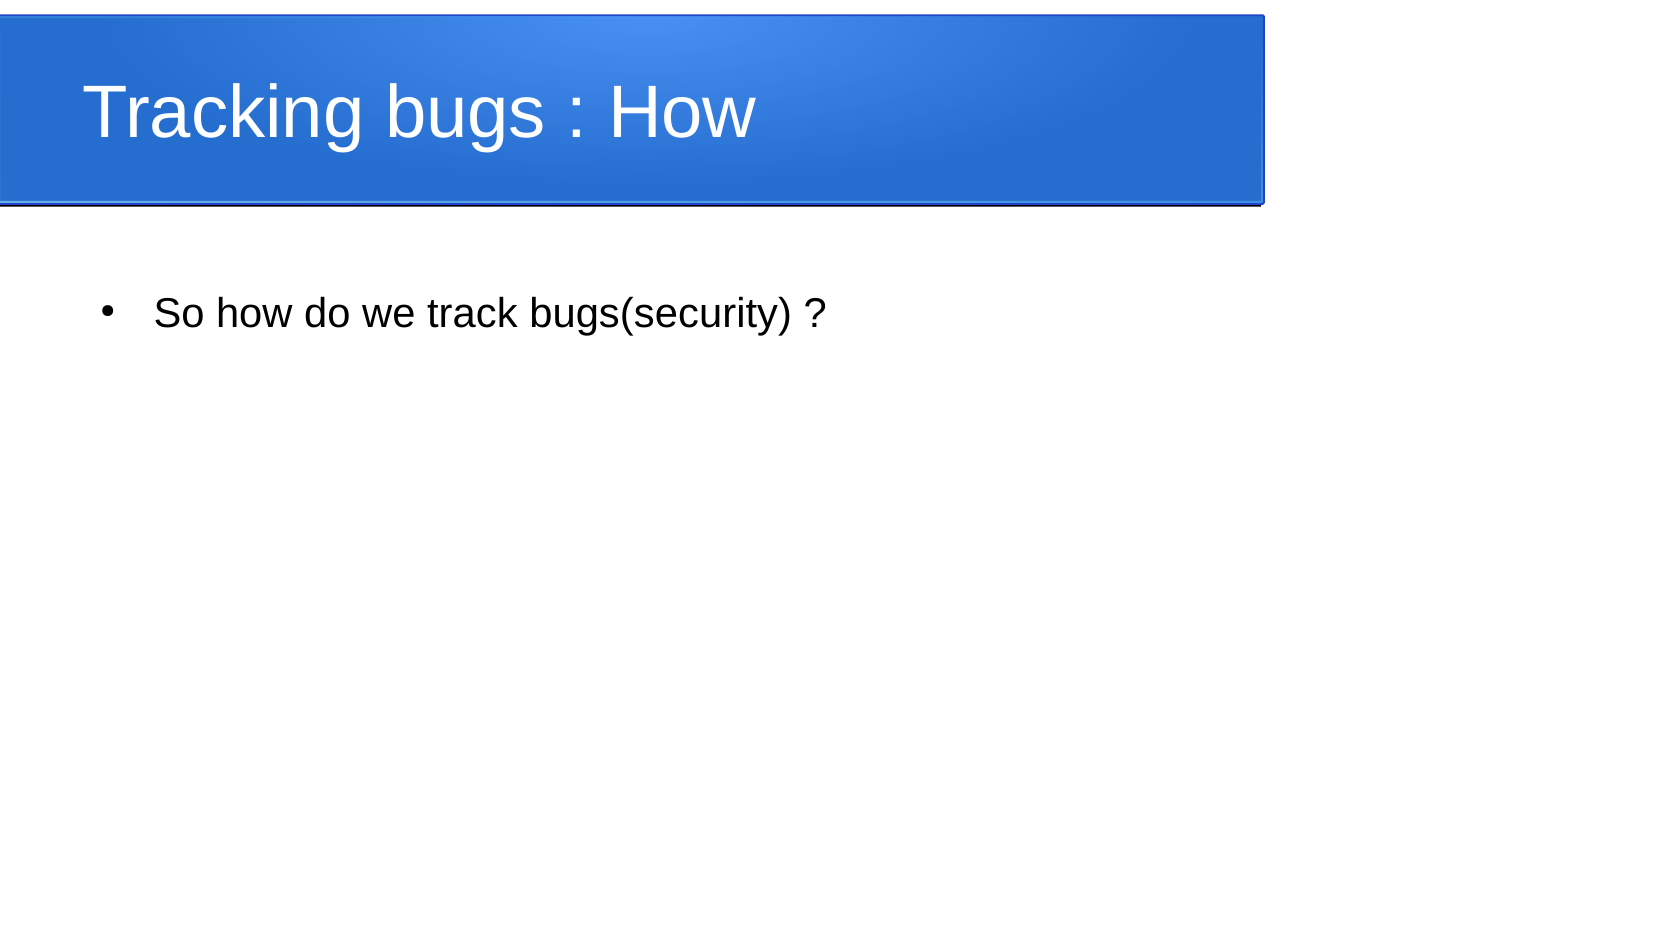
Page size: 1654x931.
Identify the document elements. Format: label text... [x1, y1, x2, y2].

list So how do we track bugs(security) ? [82, 224, 1571, 764]
title Tracking bugs : How [82, 35, 1235, 189]
